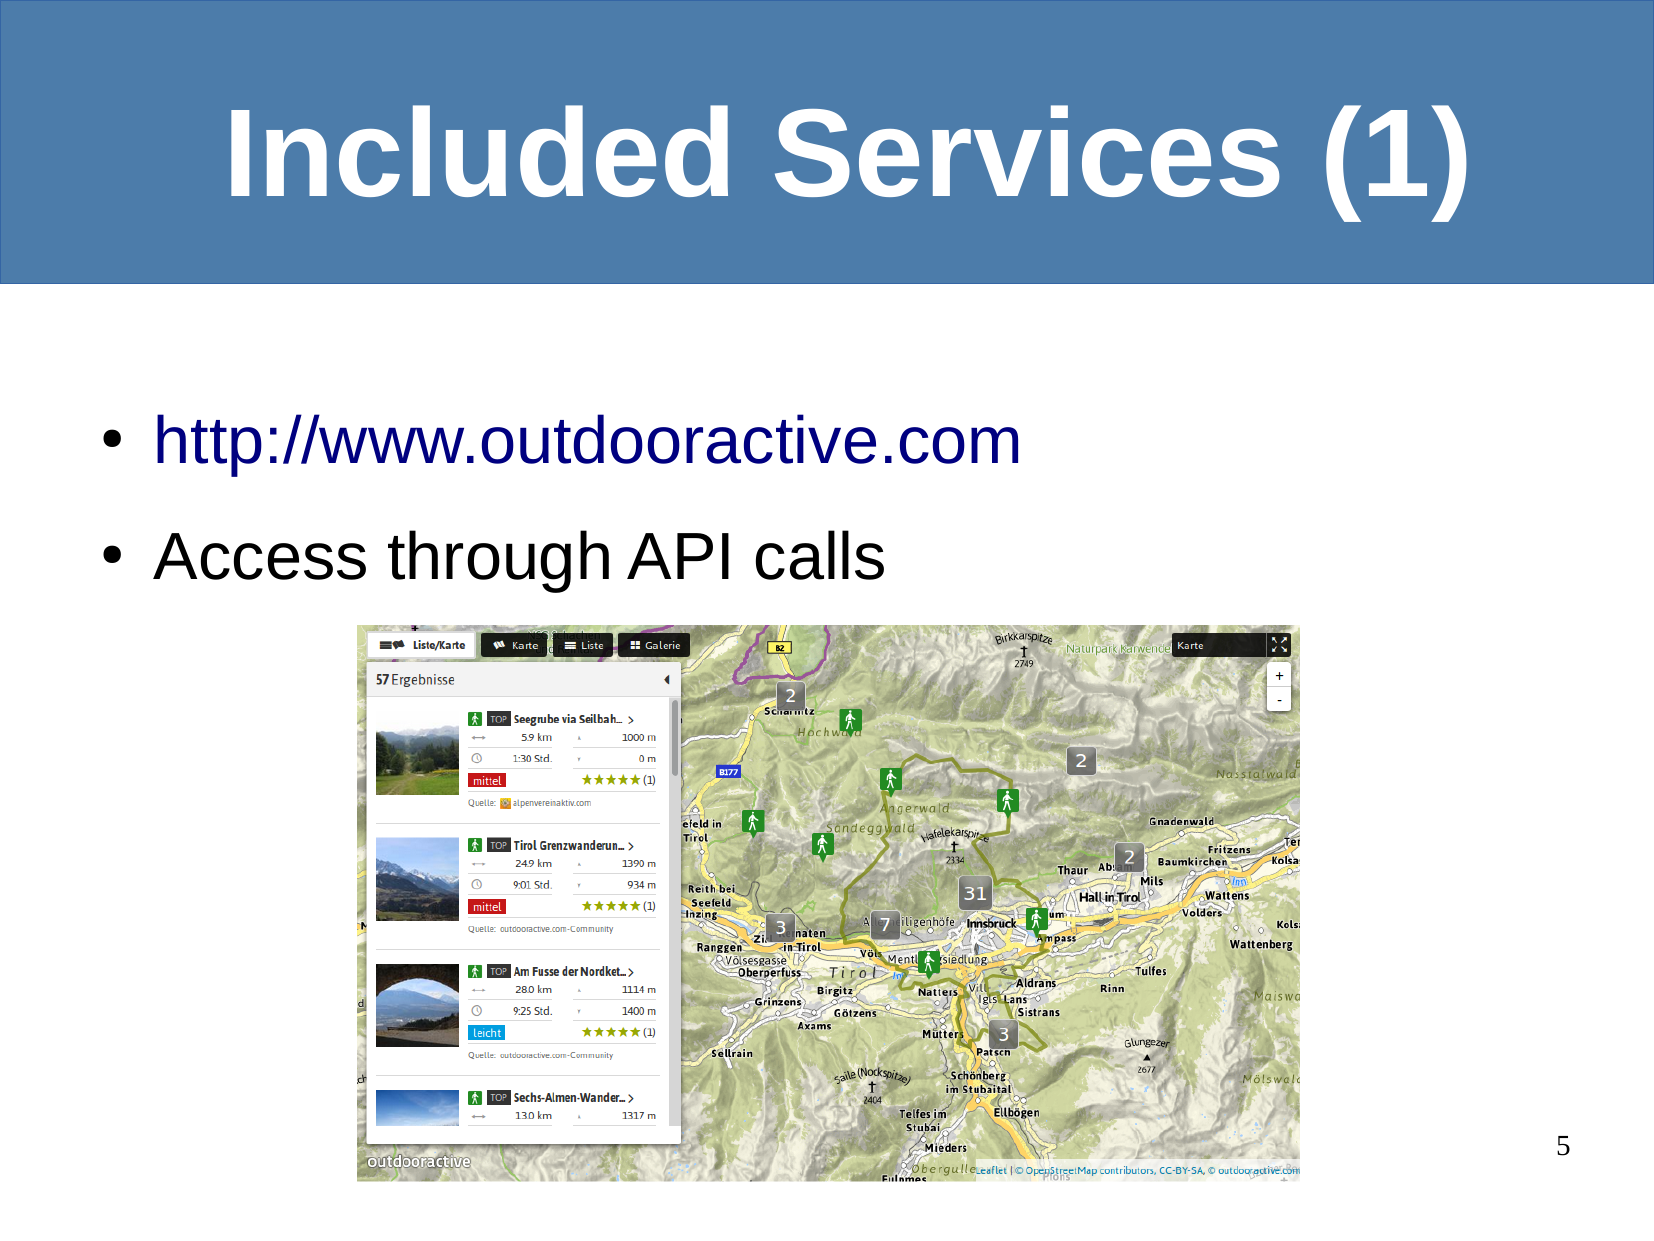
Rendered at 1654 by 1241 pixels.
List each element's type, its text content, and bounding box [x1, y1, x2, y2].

picture [354, 1123, 1300, 1182]
list http://www.outdooractive.com Access through API calls [82, 402, 1571, 1123]
text_box [0, 0, 1654, 284]
title Included Services (1) [82, 49, 1571, 257]
